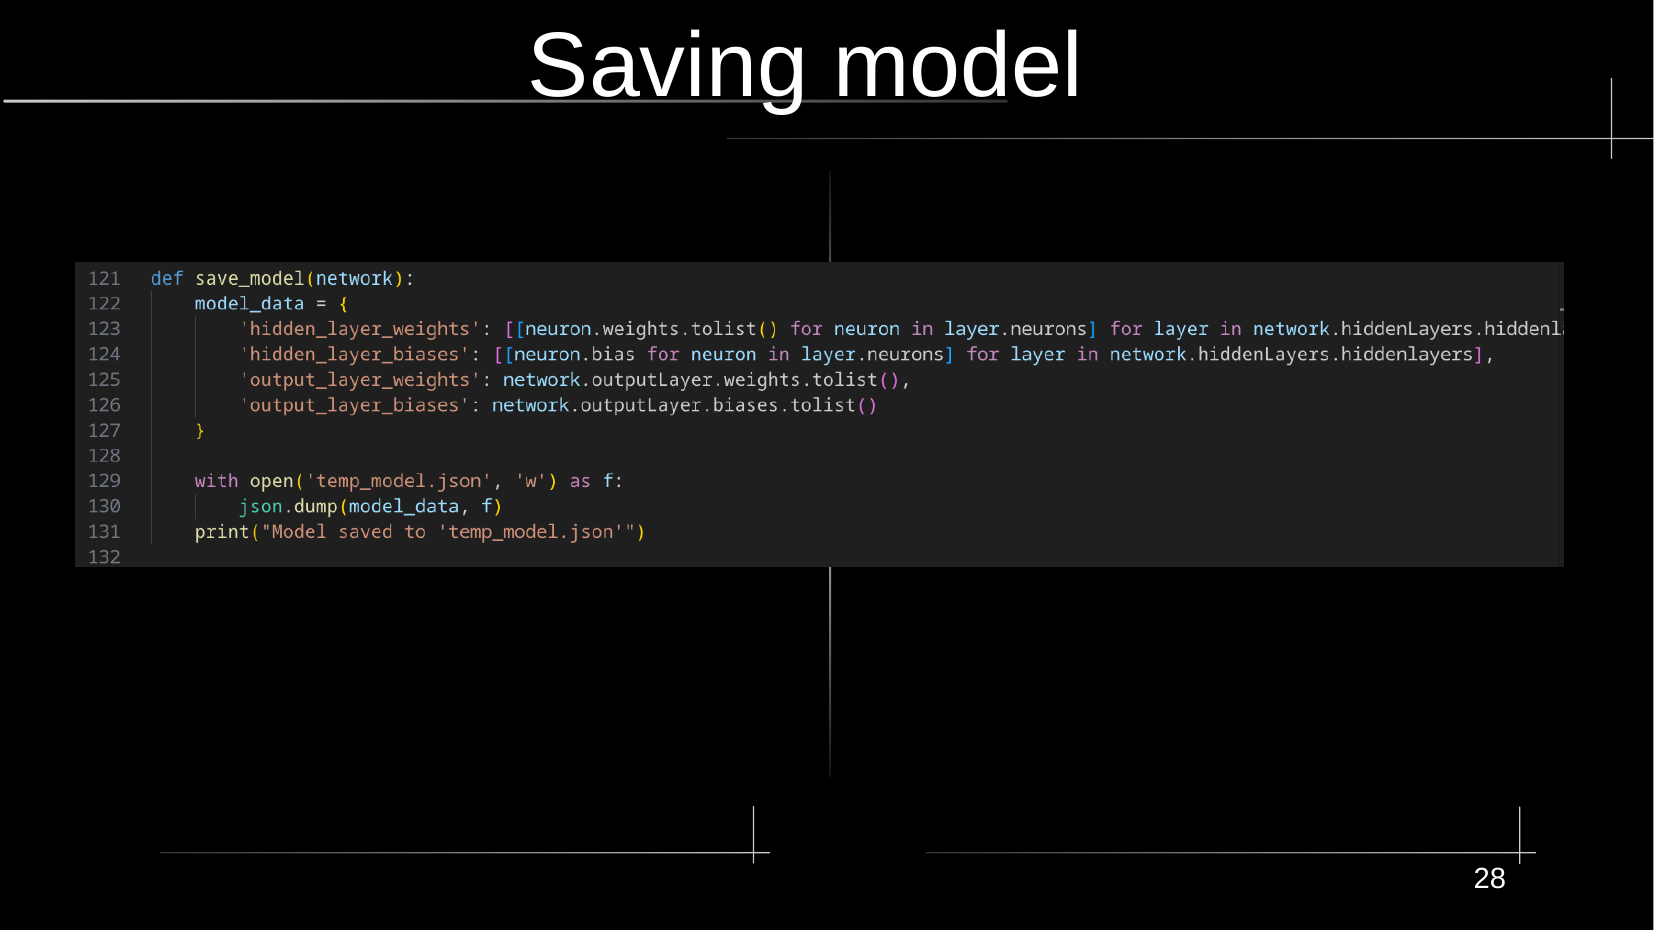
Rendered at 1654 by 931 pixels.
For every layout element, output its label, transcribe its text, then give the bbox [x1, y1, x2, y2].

picture [75, 262, 1564, 567]
title Saving model [23, 11, 1589, 119]
